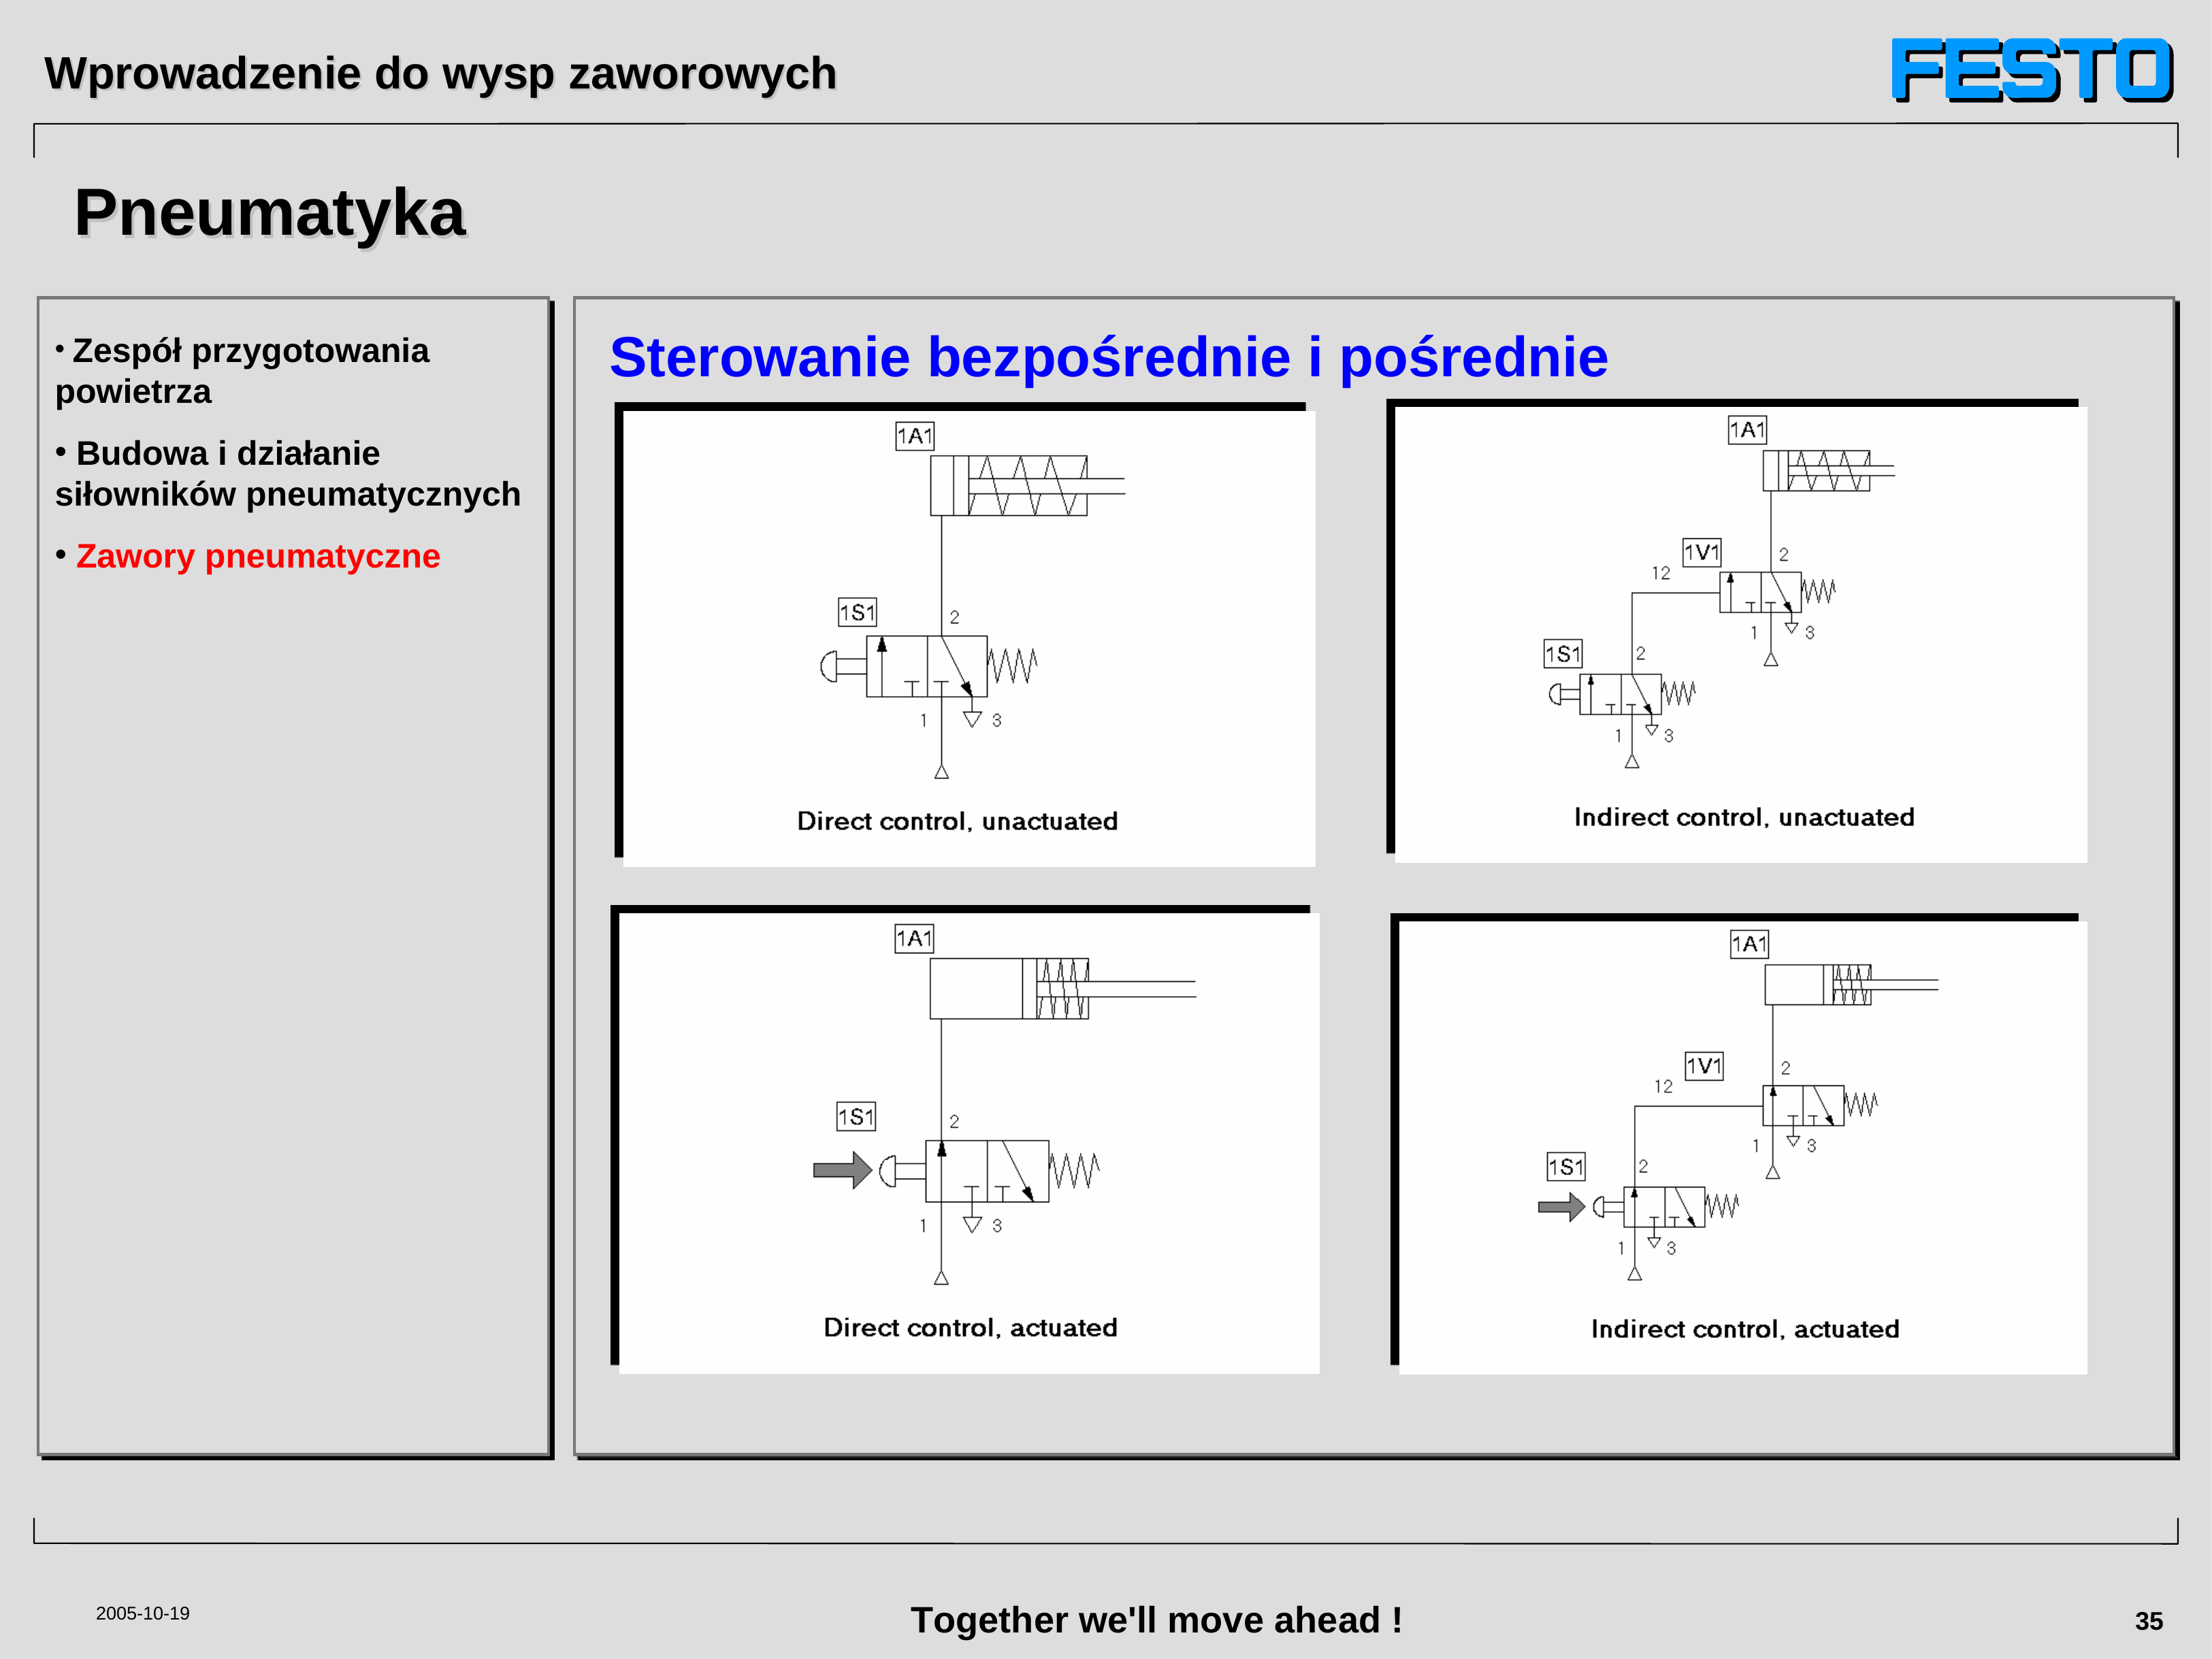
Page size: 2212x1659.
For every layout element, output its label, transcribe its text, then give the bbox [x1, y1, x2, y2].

text_box <number> [2057, 1592, 2186, 1648]
picture [623, 411, 1316, 867]
text_box Sterowanie bezpośrednie i pośrednie [599, 314, 1681, 394]
title Pneumatyka [51, 142, 1895, 260]
text_box 2005-10-19 [74, 1592, 387, 1633]
text_box Together we'll move ahead ! [807, 1592, 1508, 1644]
picture [1399, 921, 2087, 1375]
text_box Zespół przygotowania powietrza Budowa i działanie siłowników pneumatycznych Zawory pneumatyczne [44, 323, 536, 642]
picture [1395, 407, 2087, 863]
picture [619, 913, 1320, 1375]
